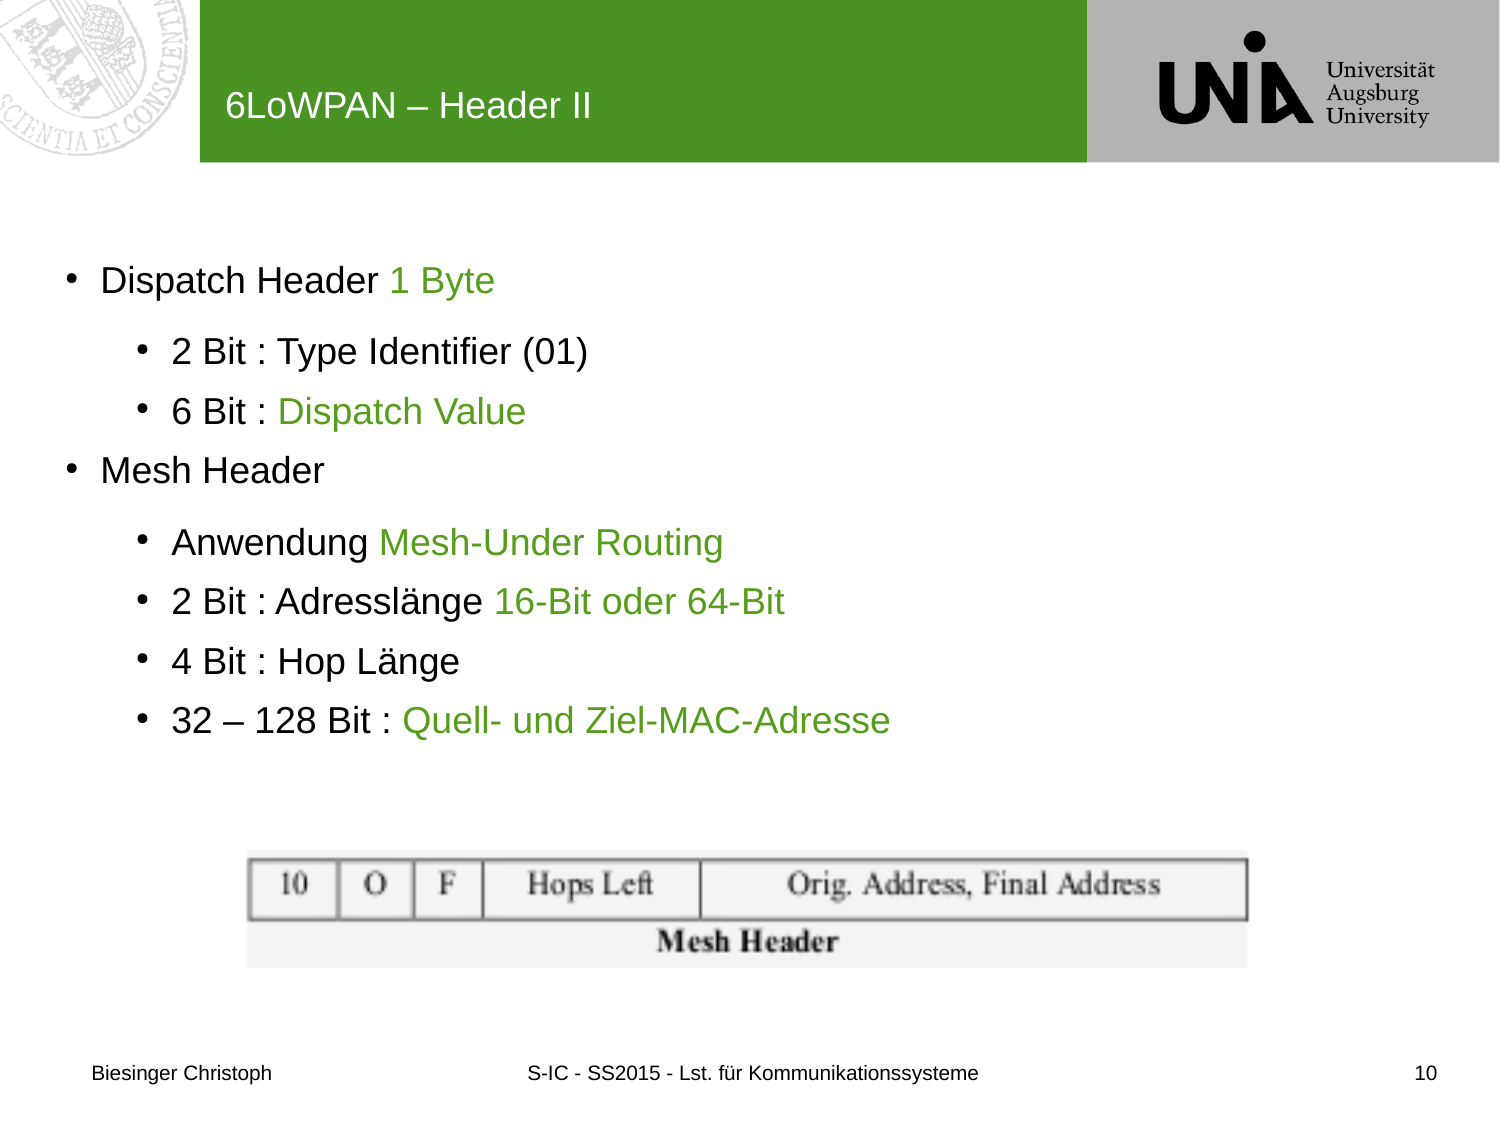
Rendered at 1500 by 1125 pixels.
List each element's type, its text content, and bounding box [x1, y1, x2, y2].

slide_number Biesinger Christoph [76, 1035, 389, 1110]
picture [0, 0, 188, 156]
slide_number <Nummer> [1175, 1035, 1452, 1110]
picture [242, 850, 1258, 968]
title 6LoWPAN – Header II [225, 50, 1088, 163]
picture [1122, 12, 1488, 271]
list Dispatch Header 1 Byte 2 Bit : Type Identifier (01) 6 Bit : Dispatch Value Mesh Header Anwendung Mesh-Under Routing 2 Bit : Adresslänge 16-Bit oder 64-Bit 4 Bit : Hop Länge 32 – 128 Bit : Quell- und Ziel-MAC-Adresse [64, 255, 1415, 998]
footer S-IC - SS2015 - Lst. für Kommunikationssysteme [512, 1035, 1123, 1110]
